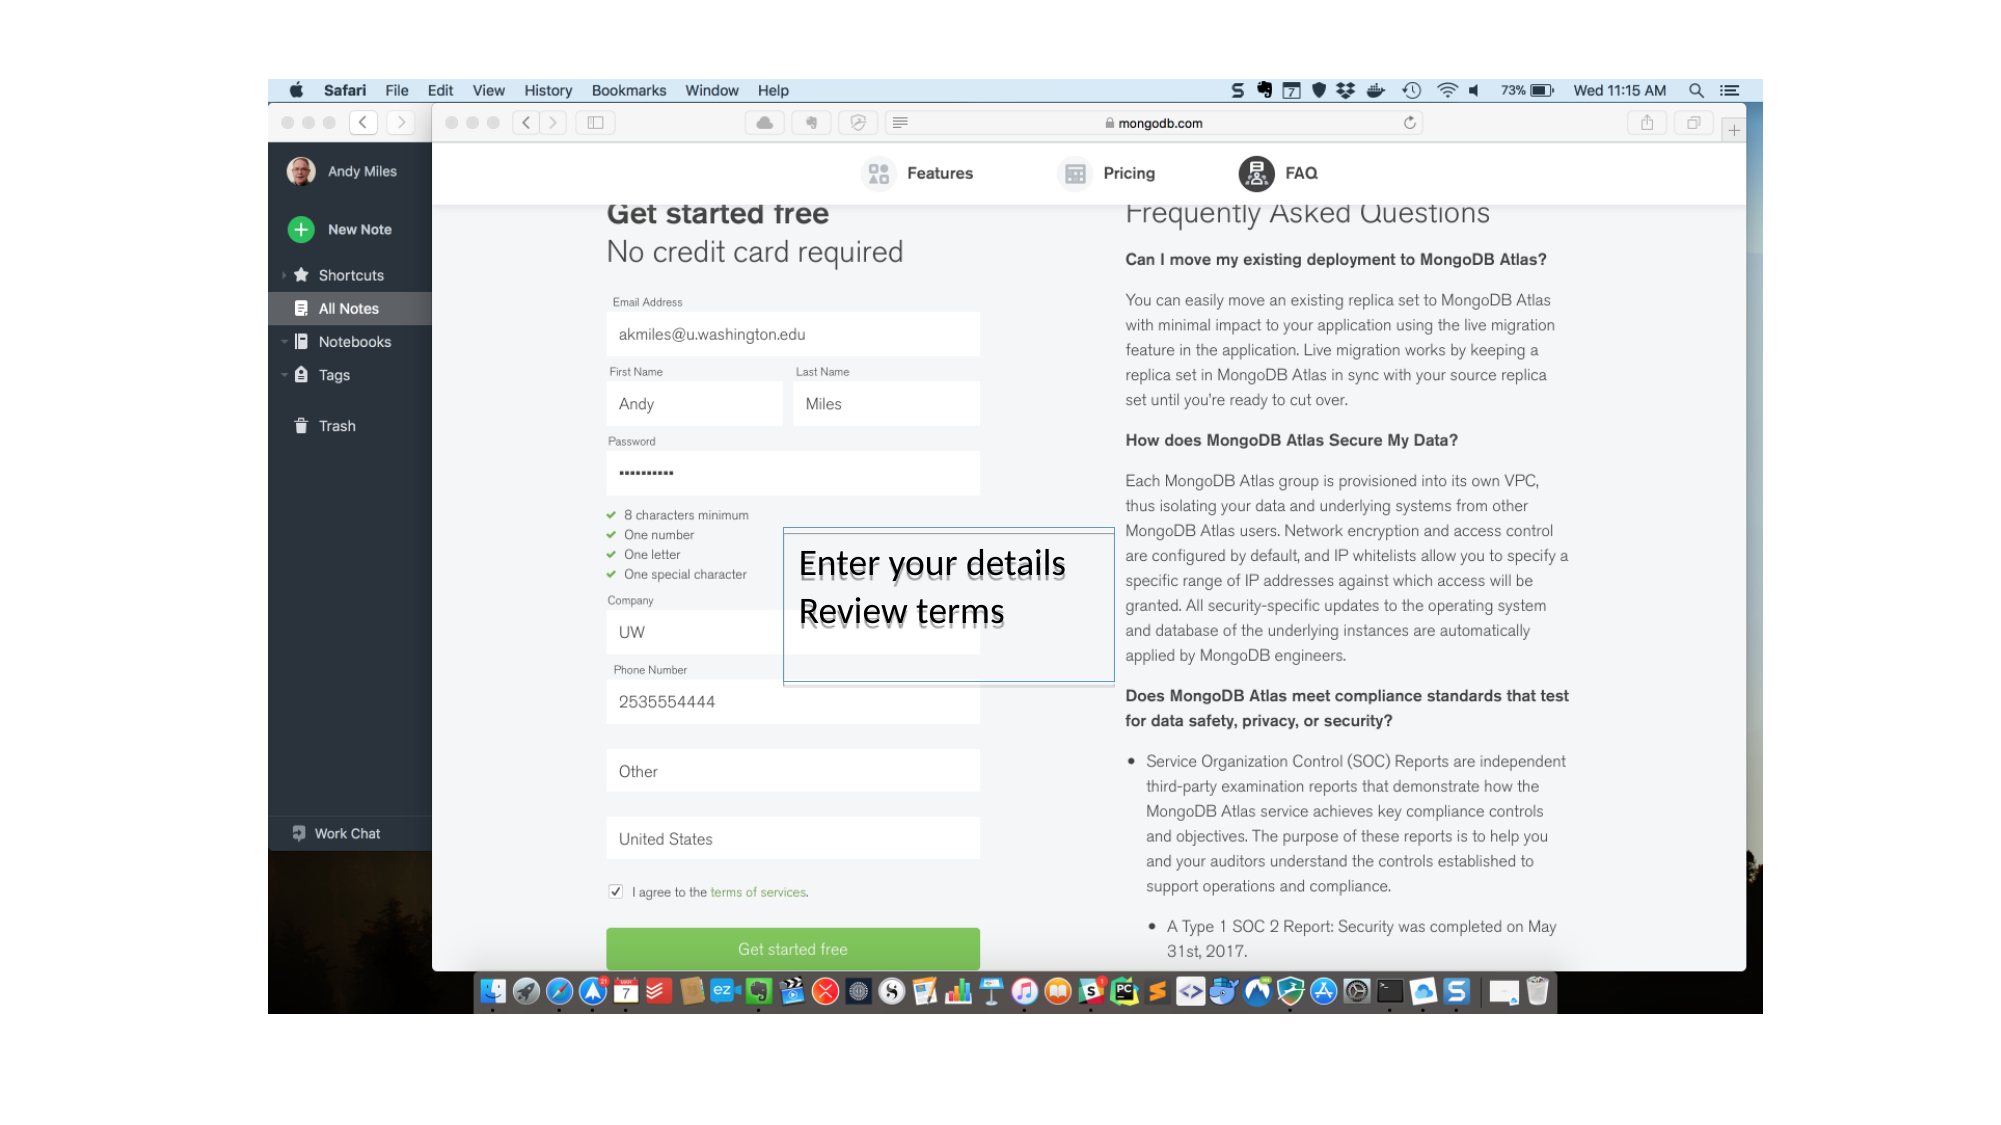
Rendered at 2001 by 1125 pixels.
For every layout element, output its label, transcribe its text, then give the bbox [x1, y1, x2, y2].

picture [268, 79, 1763, 1014]
text_box Enter your details Review terms [783, 527, 1115, 682]
